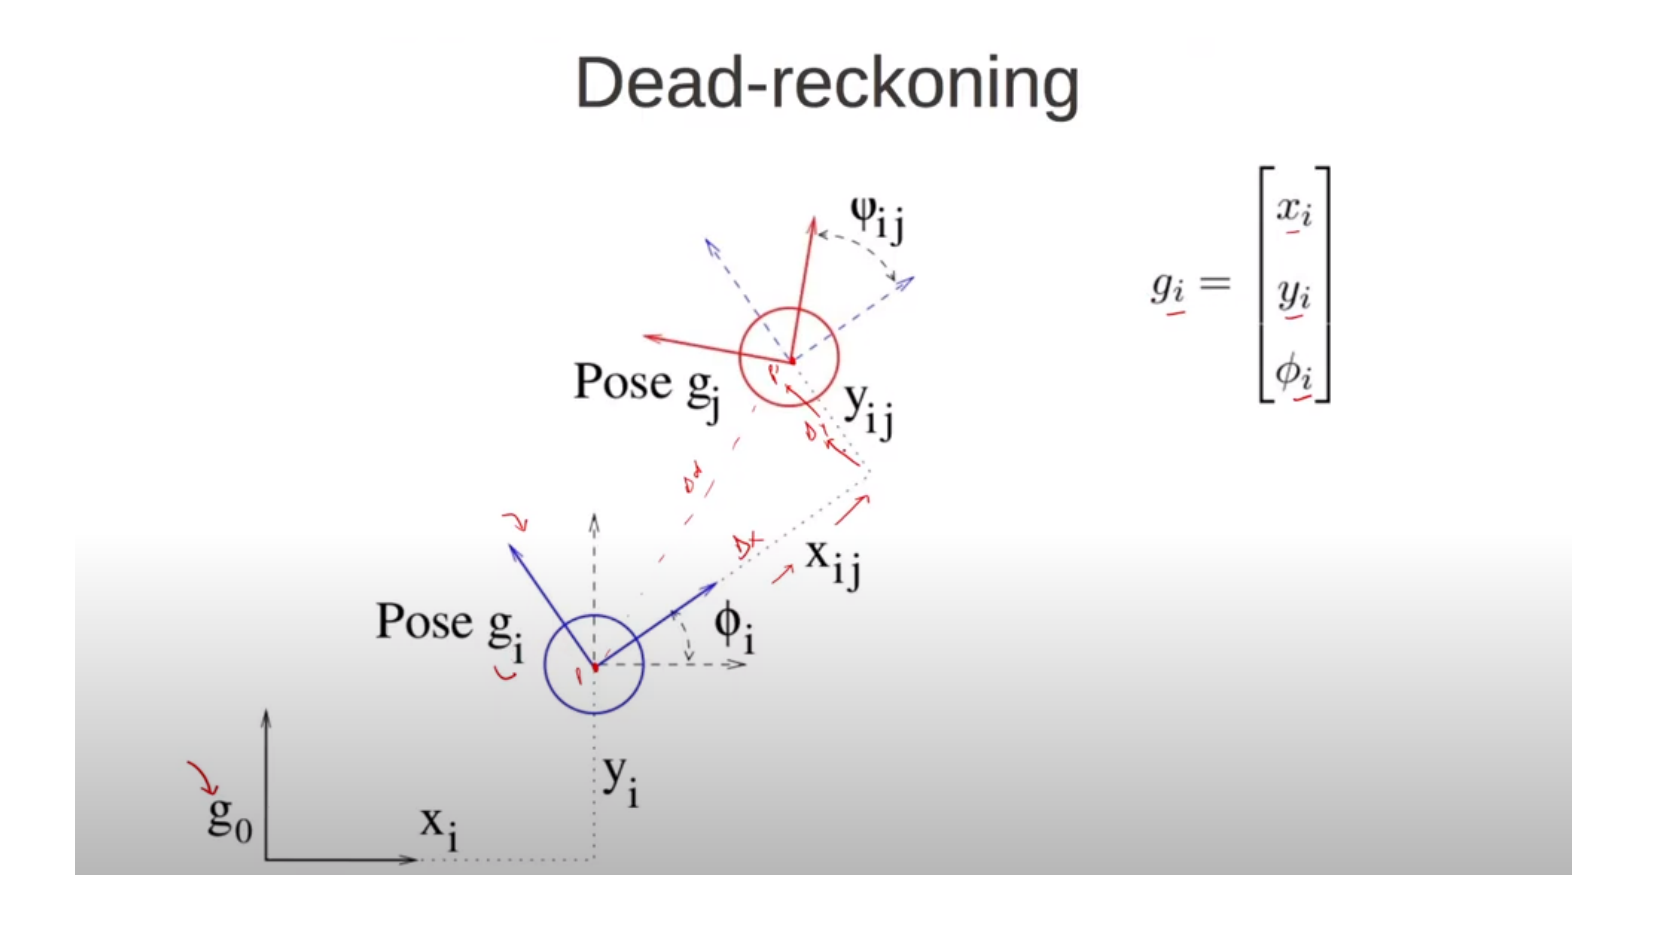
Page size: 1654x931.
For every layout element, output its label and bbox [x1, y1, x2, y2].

picture [75, 37, 1572, 875]
